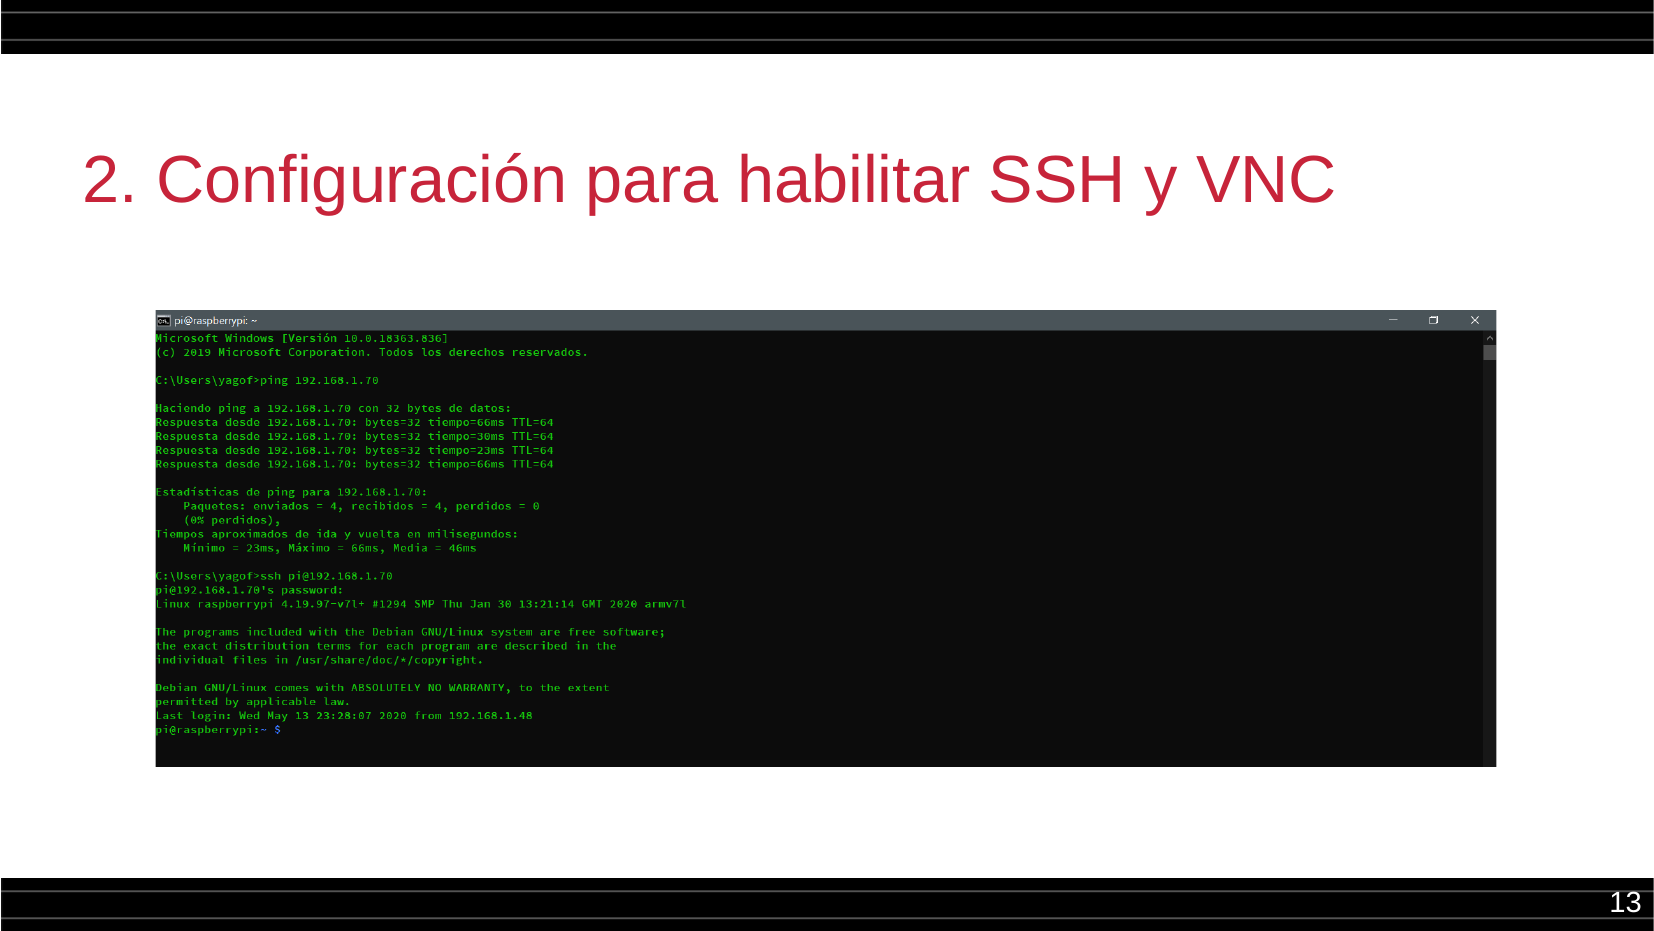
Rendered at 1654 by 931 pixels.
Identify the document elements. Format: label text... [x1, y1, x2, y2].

picture [155, 310, 1497, 767]
picture [1, 0, 1654, 54]
title 2. Configuración para habilitar SSH y VNC [82, 92, 1571, 249]
picture [1, 878, 1654, 931]
